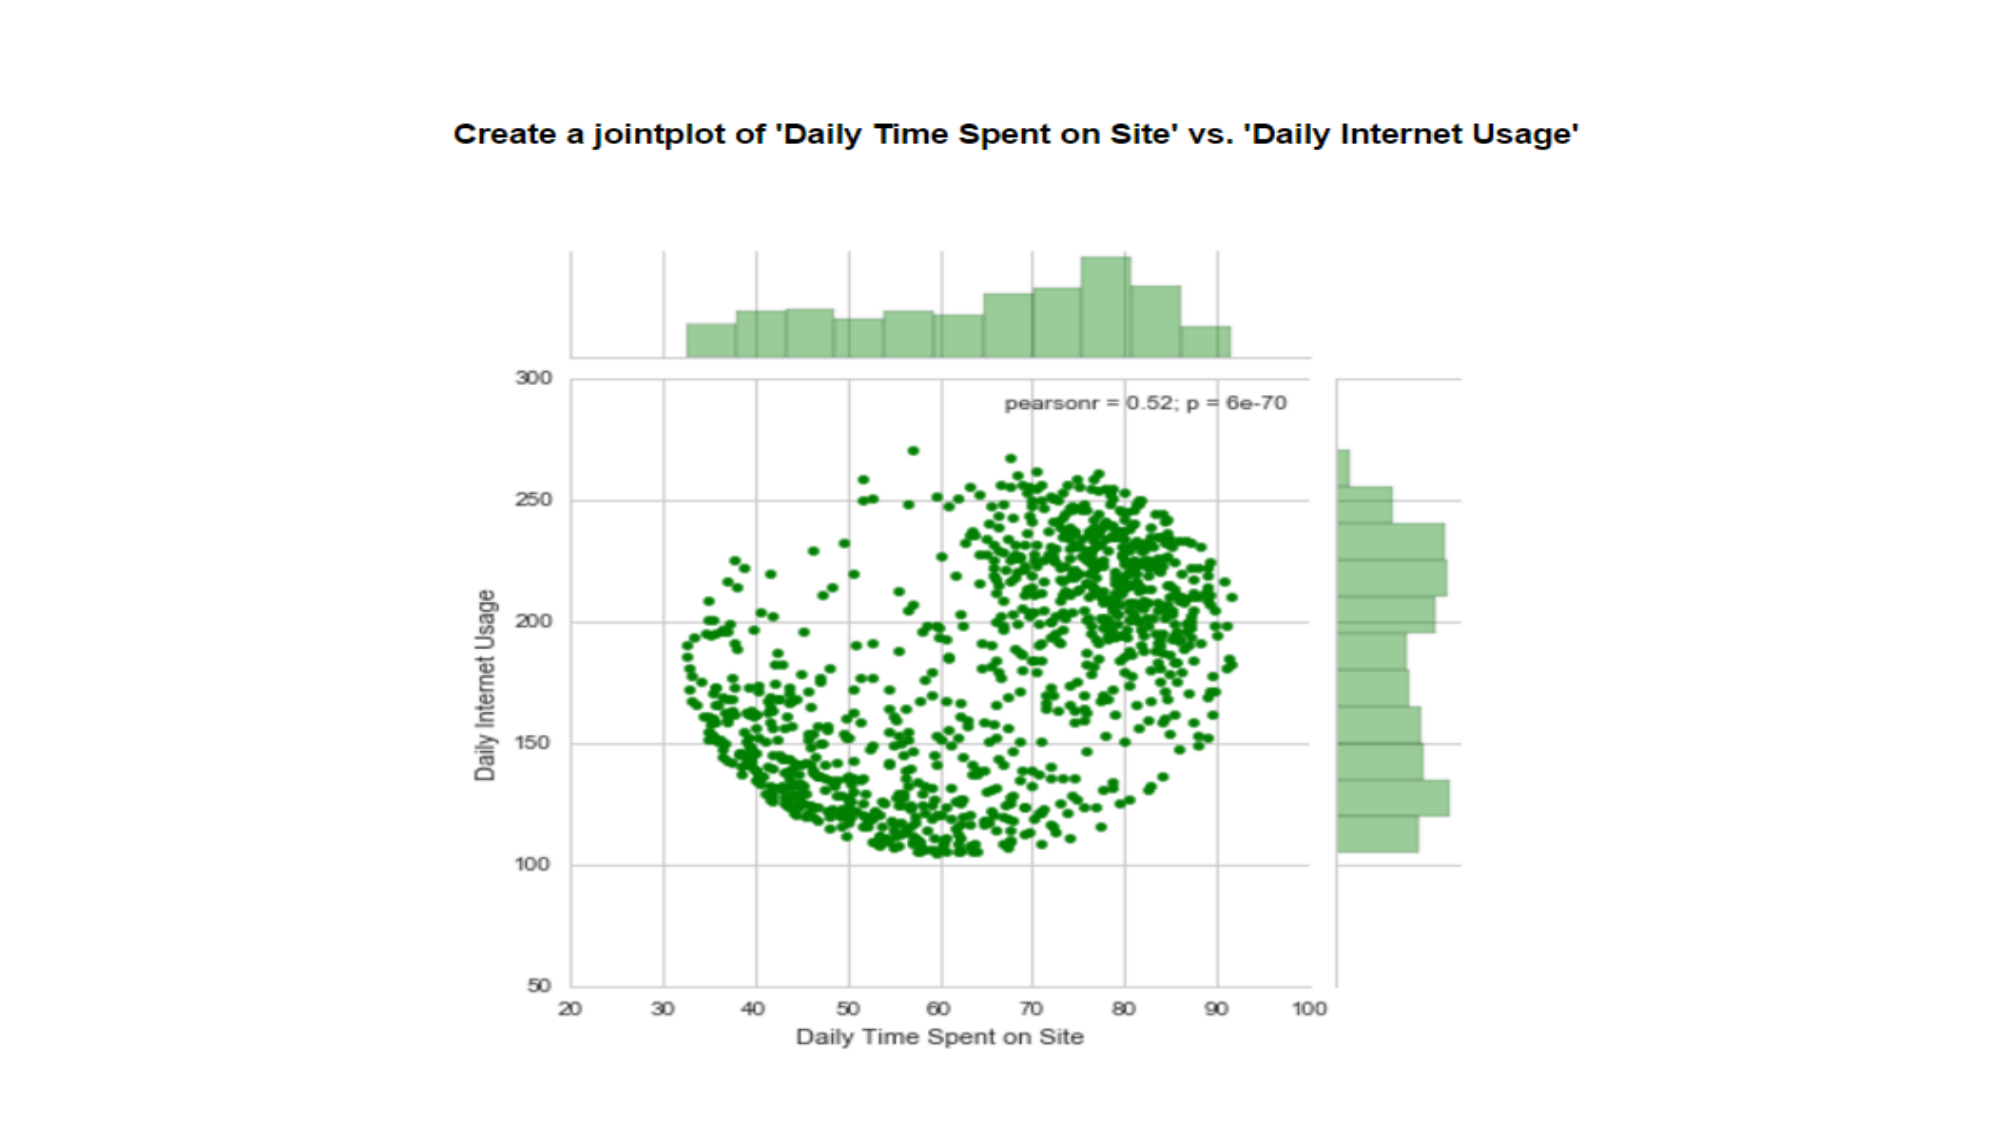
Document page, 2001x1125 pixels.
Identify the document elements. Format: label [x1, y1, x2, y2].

picture [345, 59, 1741, 1081]
